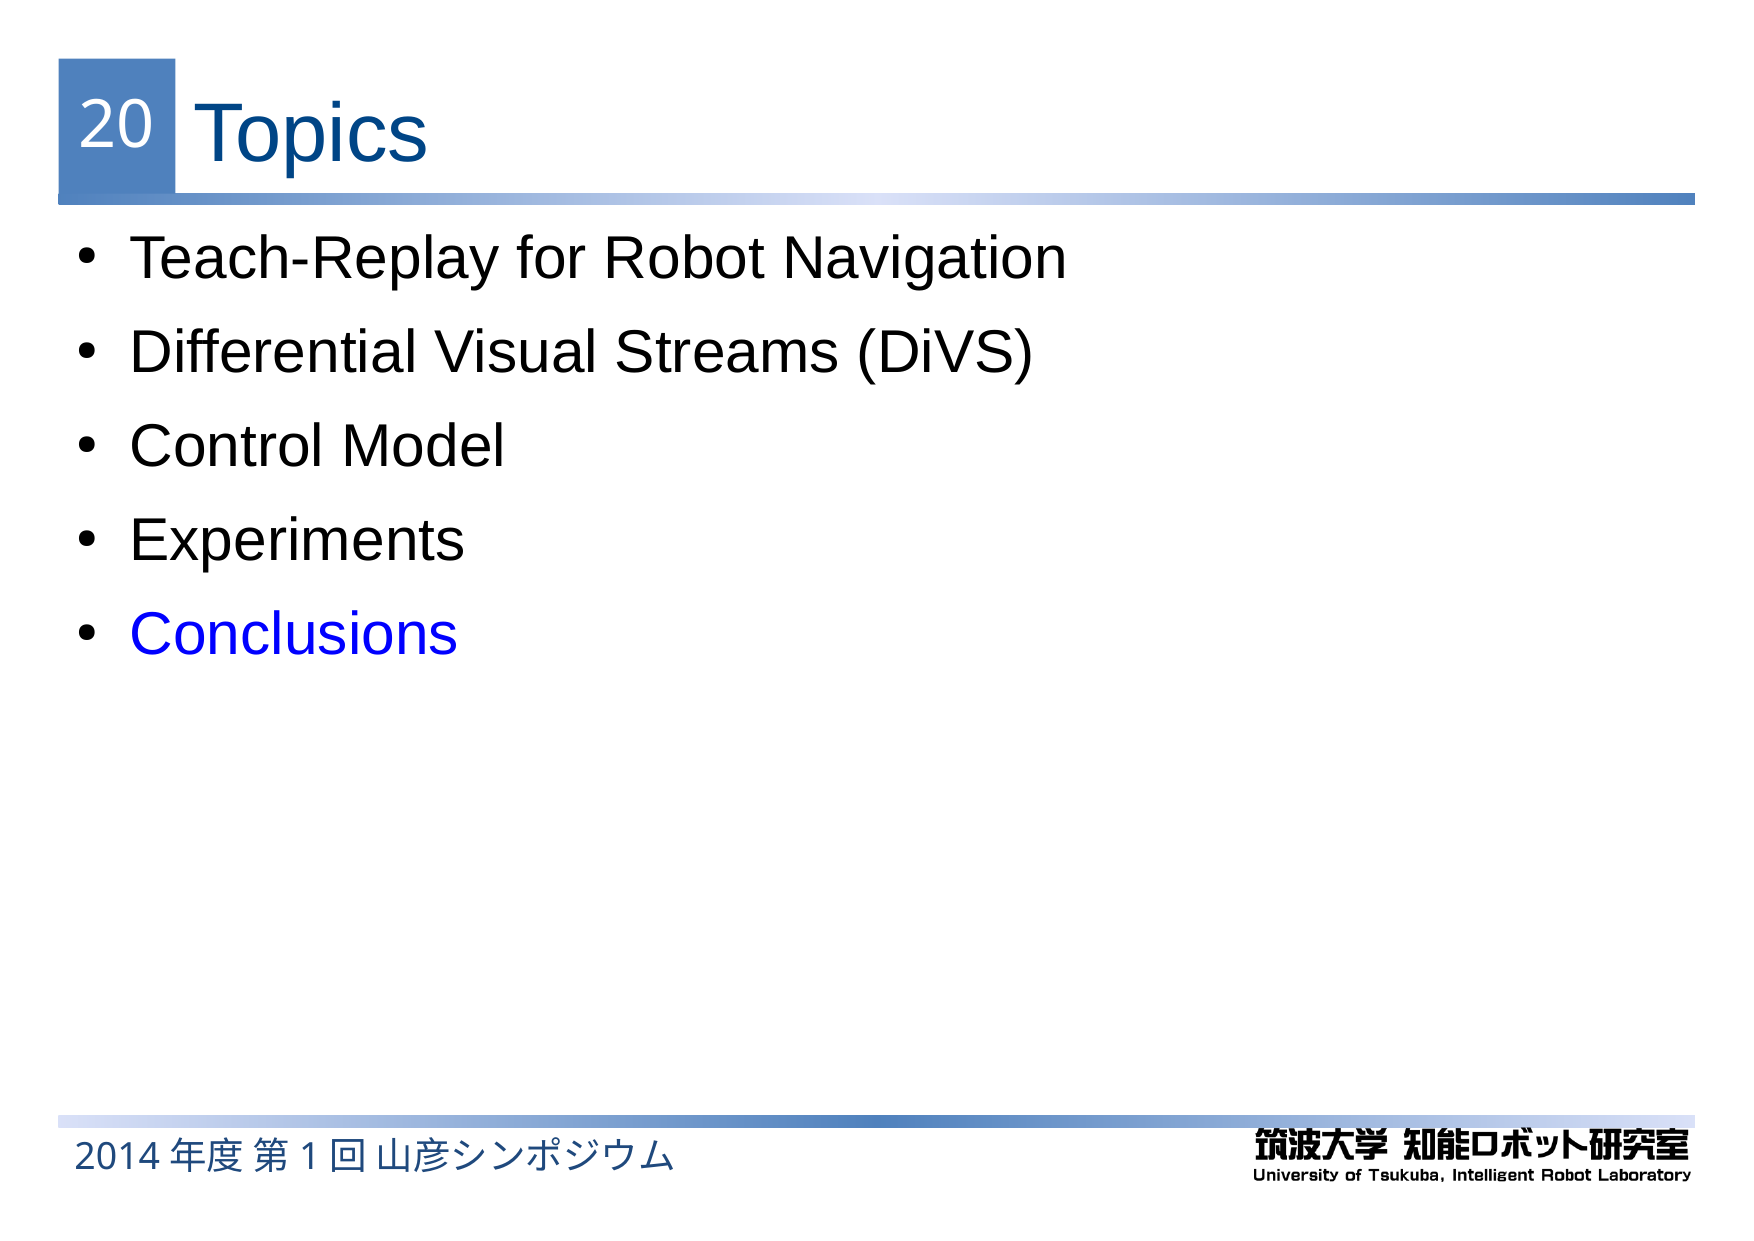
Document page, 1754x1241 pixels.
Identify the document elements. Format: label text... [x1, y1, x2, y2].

list Teach-Replay for Robot Navigation Differential Visual Streams (DiVS) Control Model Experiments Conclusions [58, 223, 1696, 1116]
picture [1252, 1127, 1691, 1182]
title Topics [193, 61, 1651, 205]
